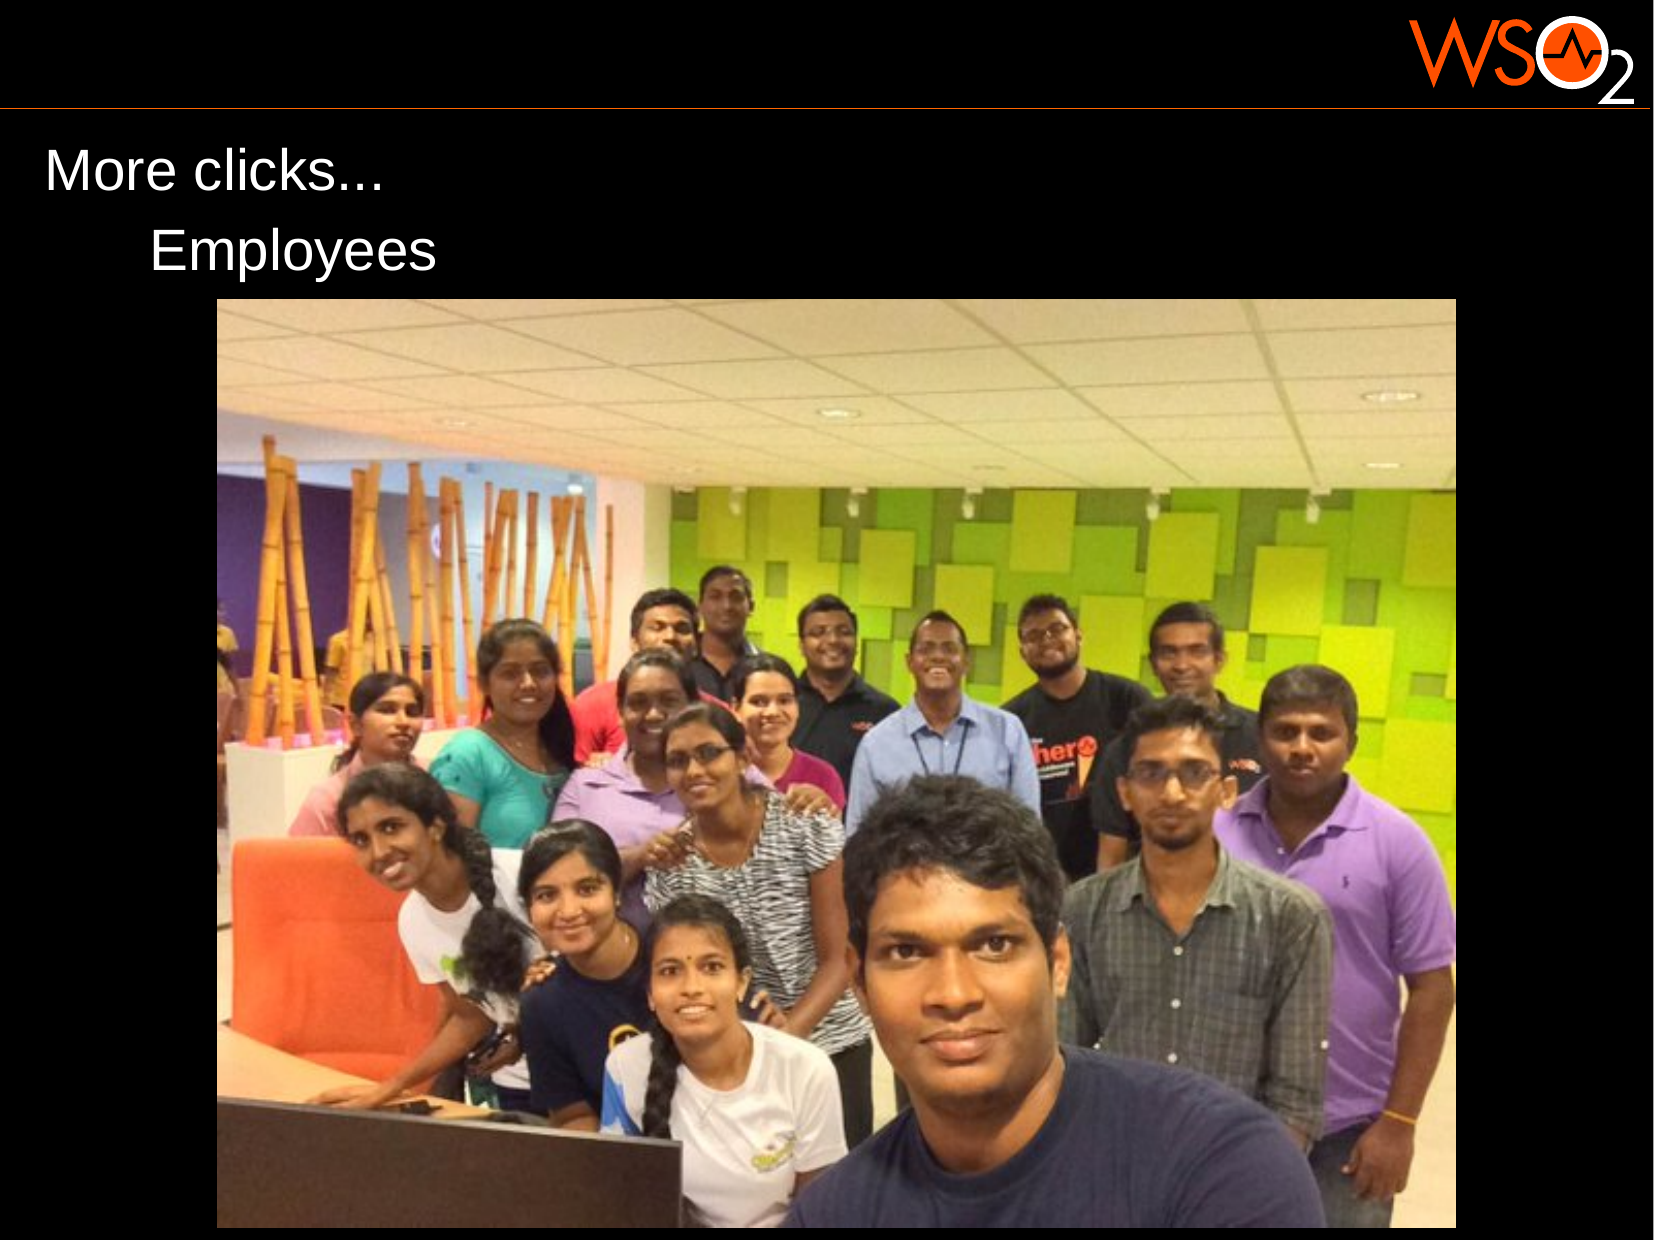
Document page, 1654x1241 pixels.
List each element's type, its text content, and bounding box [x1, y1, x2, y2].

picture [217, 299, 1456, 1229]
text_box More clicks... [30, 130, 421, 211]
text_box Employees [135, 210, 631, 290]
picture [1407, 15, 1636, 106]
